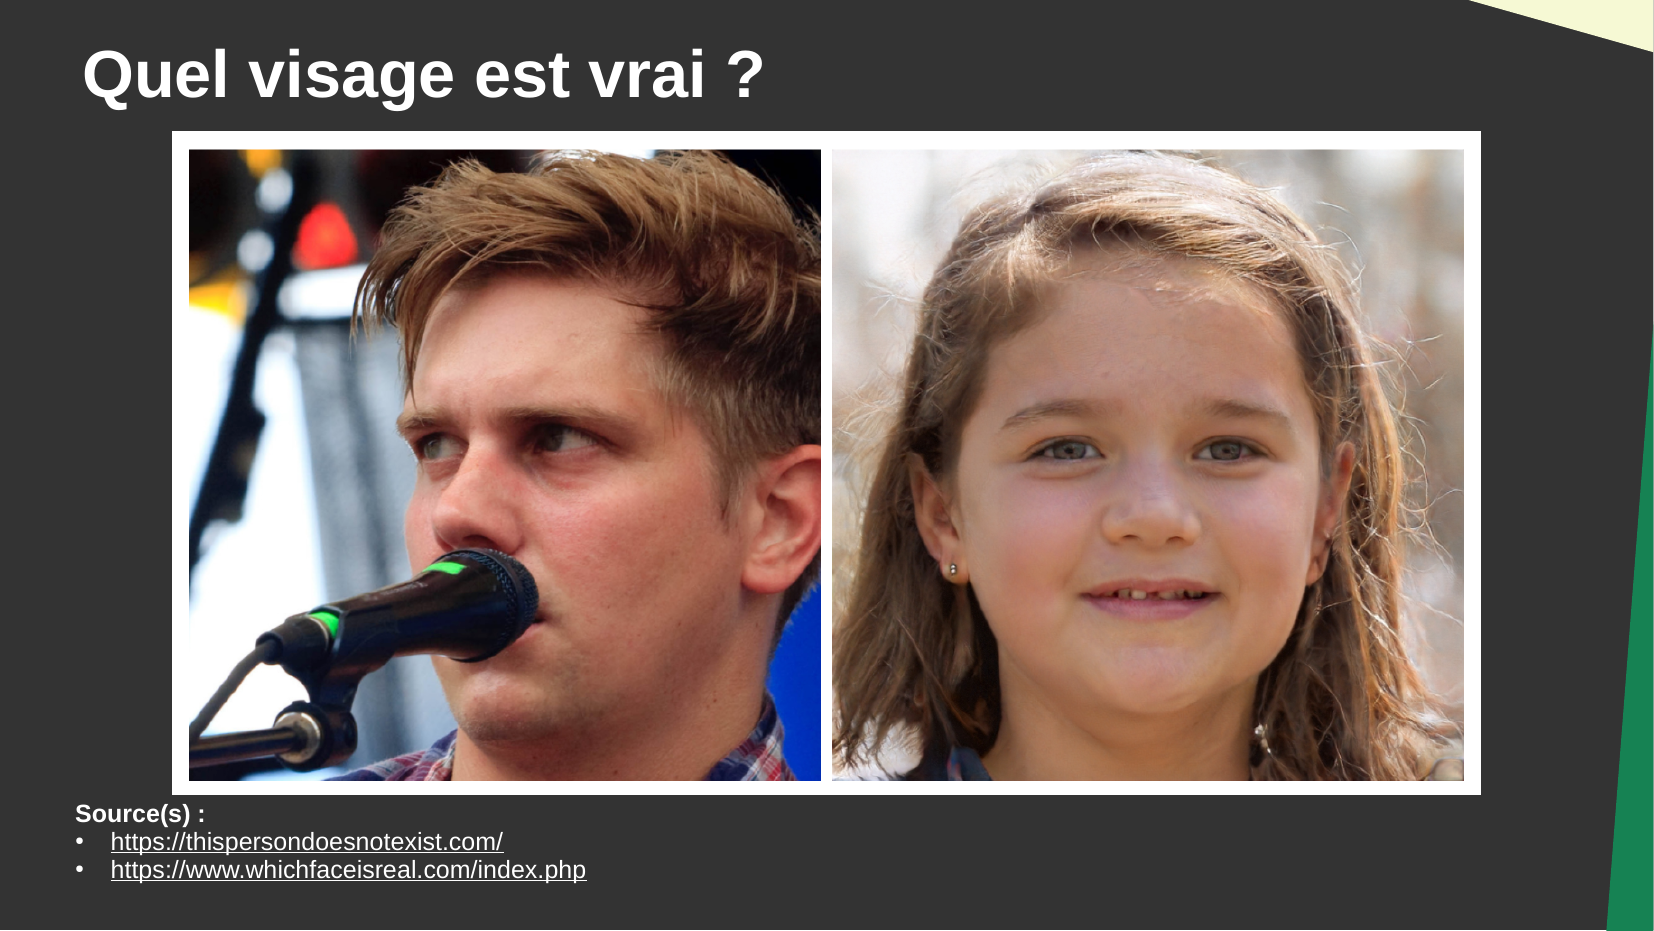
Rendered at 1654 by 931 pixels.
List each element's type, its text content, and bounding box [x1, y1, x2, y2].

text_box Source(s) : https://thispersondoesnotexist.com/ https://www.whichfaceisreal.com/index.php [60, 792, 1546, 919]
picture [172, 131, 1481, 795]
text_box [1468, 0, 1654, 53]
title Quel visage est vrai ? [82, 37, 1619, 112]
text_box [1606, 314, 1654, 931]
